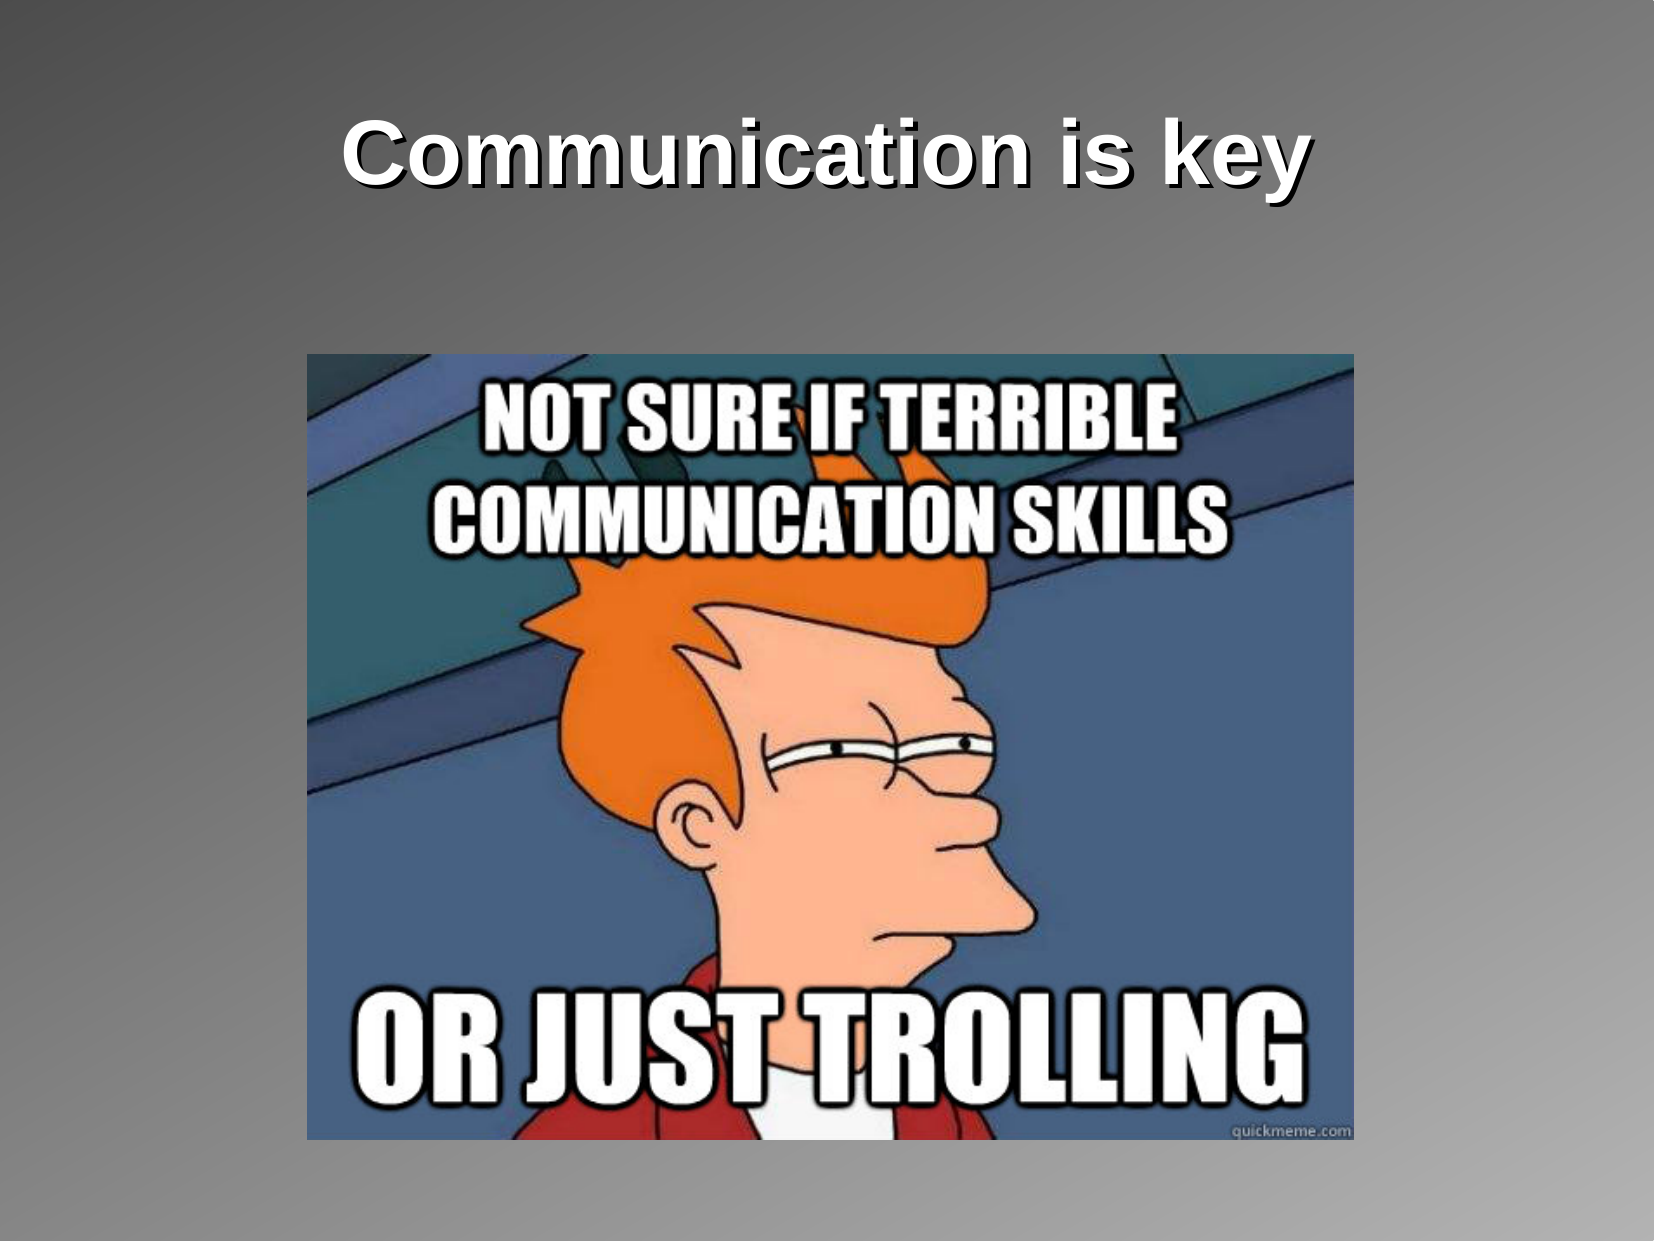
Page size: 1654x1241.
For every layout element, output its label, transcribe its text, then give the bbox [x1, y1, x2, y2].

picture [307, 354, 1354, 1140]
title Communication is key [82, 49, 1571, 257]
